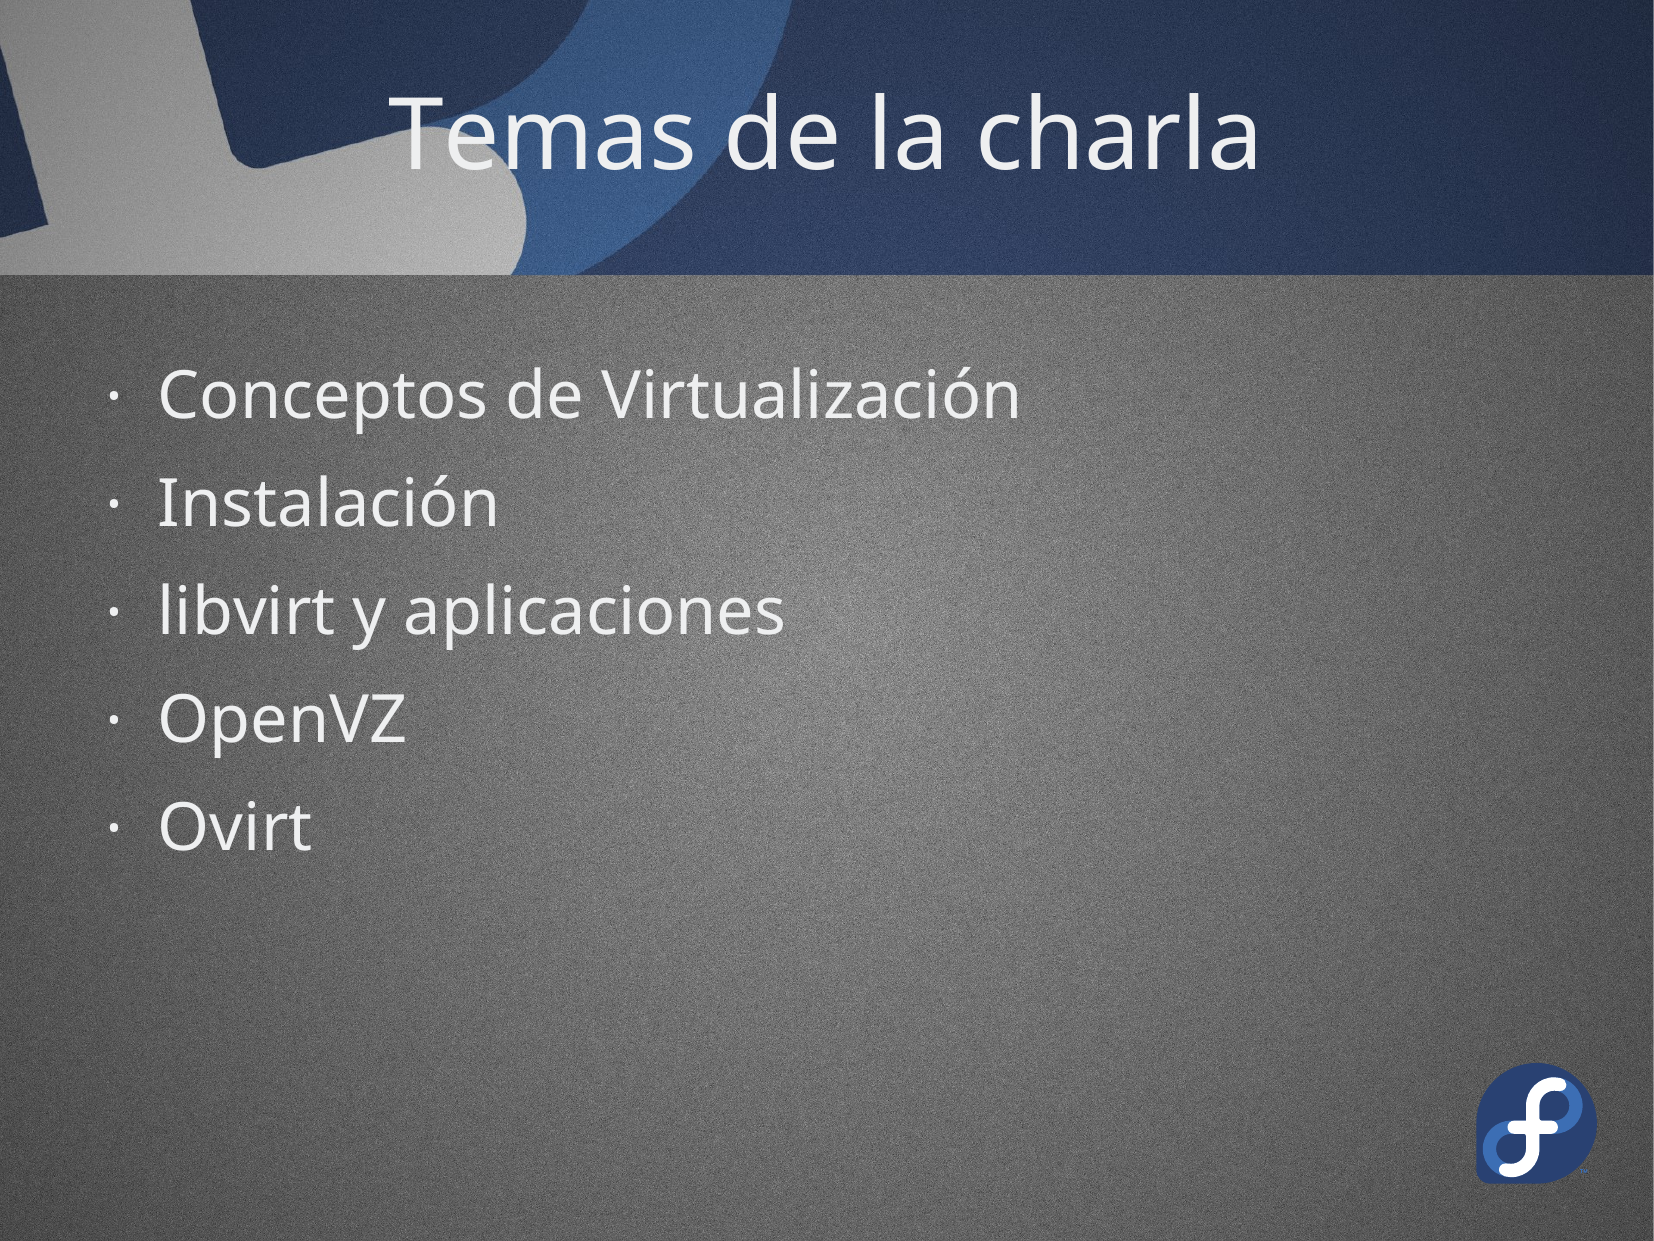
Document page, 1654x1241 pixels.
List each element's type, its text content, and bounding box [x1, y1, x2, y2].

picture [0, 0, 1654, 1241]
text_box Conceptos de Virtualización Instalación libvirt y aplicaciones OpenVZ Ovirt [88, 354, 1565, 1064]
text_box Temas de la charla [88, 29, 1565, 237]
